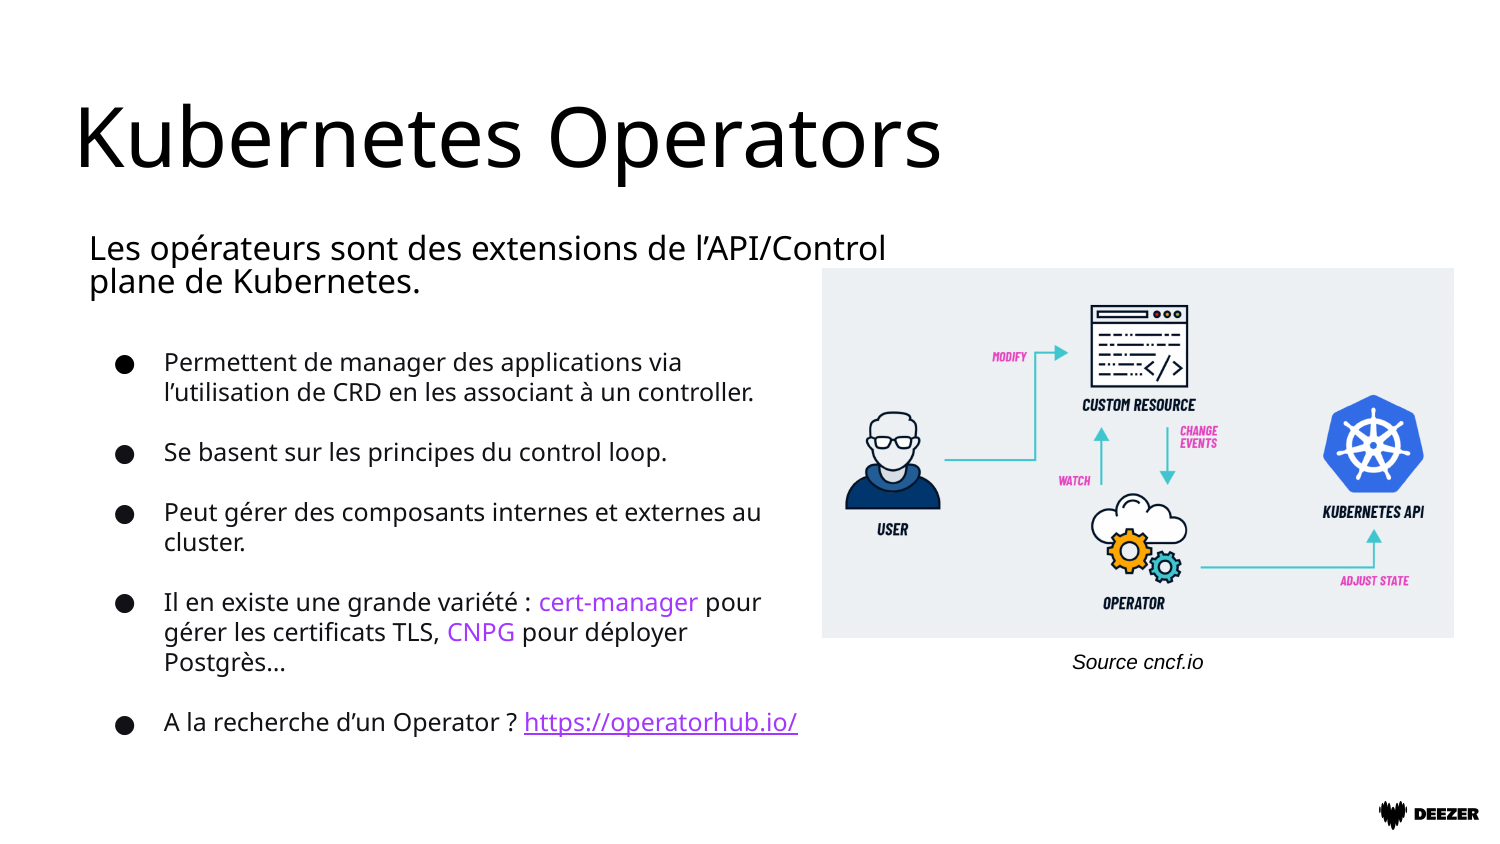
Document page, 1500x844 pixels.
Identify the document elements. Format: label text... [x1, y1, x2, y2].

subtitle Les opérateurs sont des extensions de l’API/Control plane de Kubernetes. [73, 217, 906, 353]
picture [1379, 801, 1479, 830]
text_box Source cncf.io [1040, 633, 1236, 687]
title Kubernetes Operators [73, 99, 1427, 268]
picture [822, 268, 1454, 638]
list Permettent de manager des applications via l’utilisation de CRD en les associant à un controller. Se basent sur les principes du control loop. Peut gérer des composants internes et externes au cluster. Il en existe une grande variété : cert-manager pour gérer les certificats TLS, CNPG pour déployer Postgrès… A la recherche d’un Operator ? https://operatorhub.io/ [73, 331, 820, 740]
